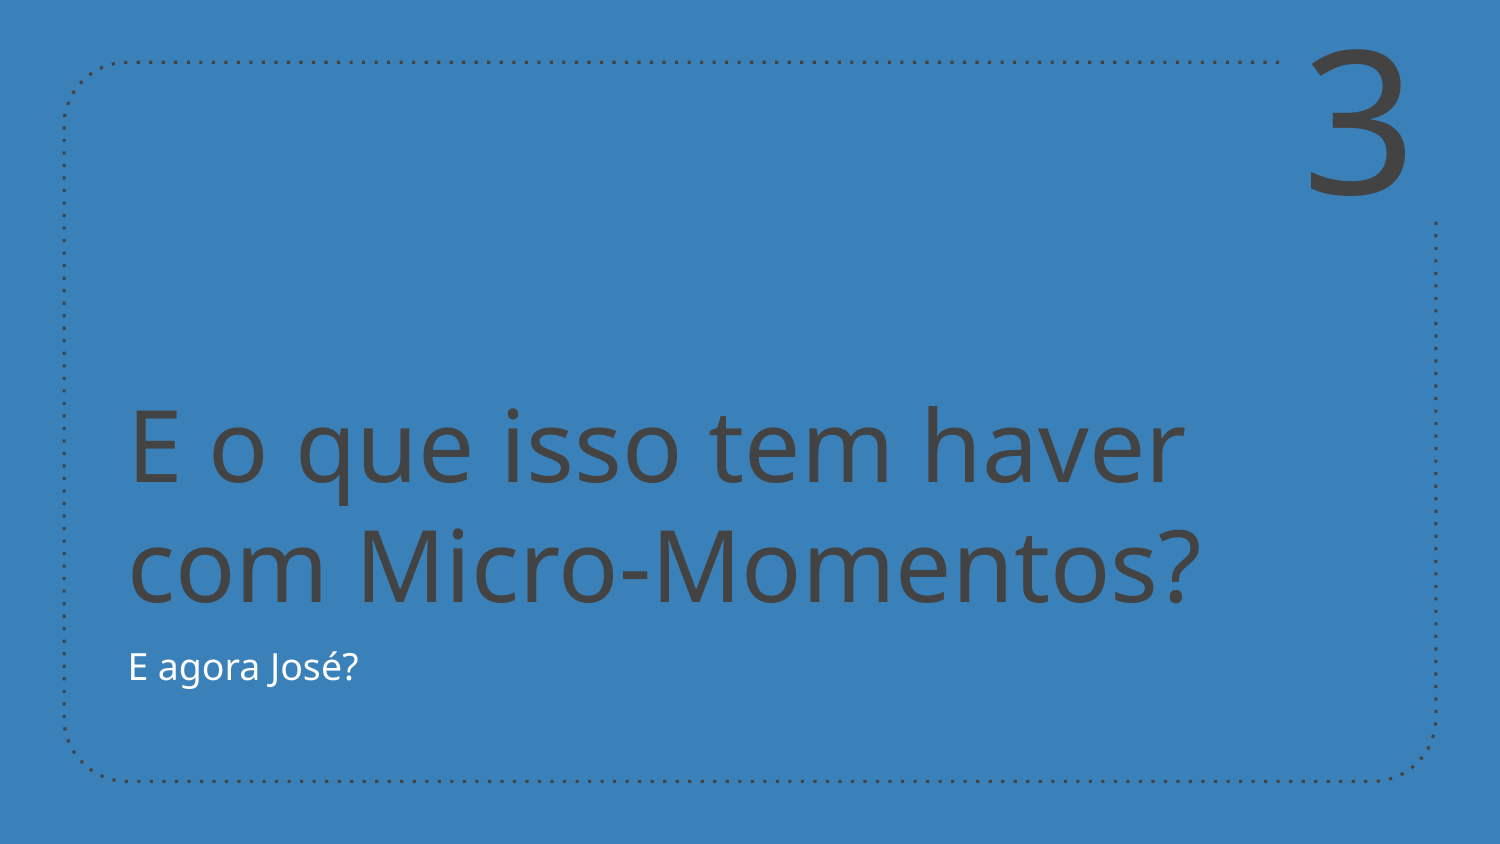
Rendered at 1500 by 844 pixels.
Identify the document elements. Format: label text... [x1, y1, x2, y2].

text_box 3 [1281, 0, 1439, 229]
title E o que isso tem haver com Micro-Momentos? [112, 447, 1388, 628]
subtitle E agora José? [112, 628, 1388, 758]
